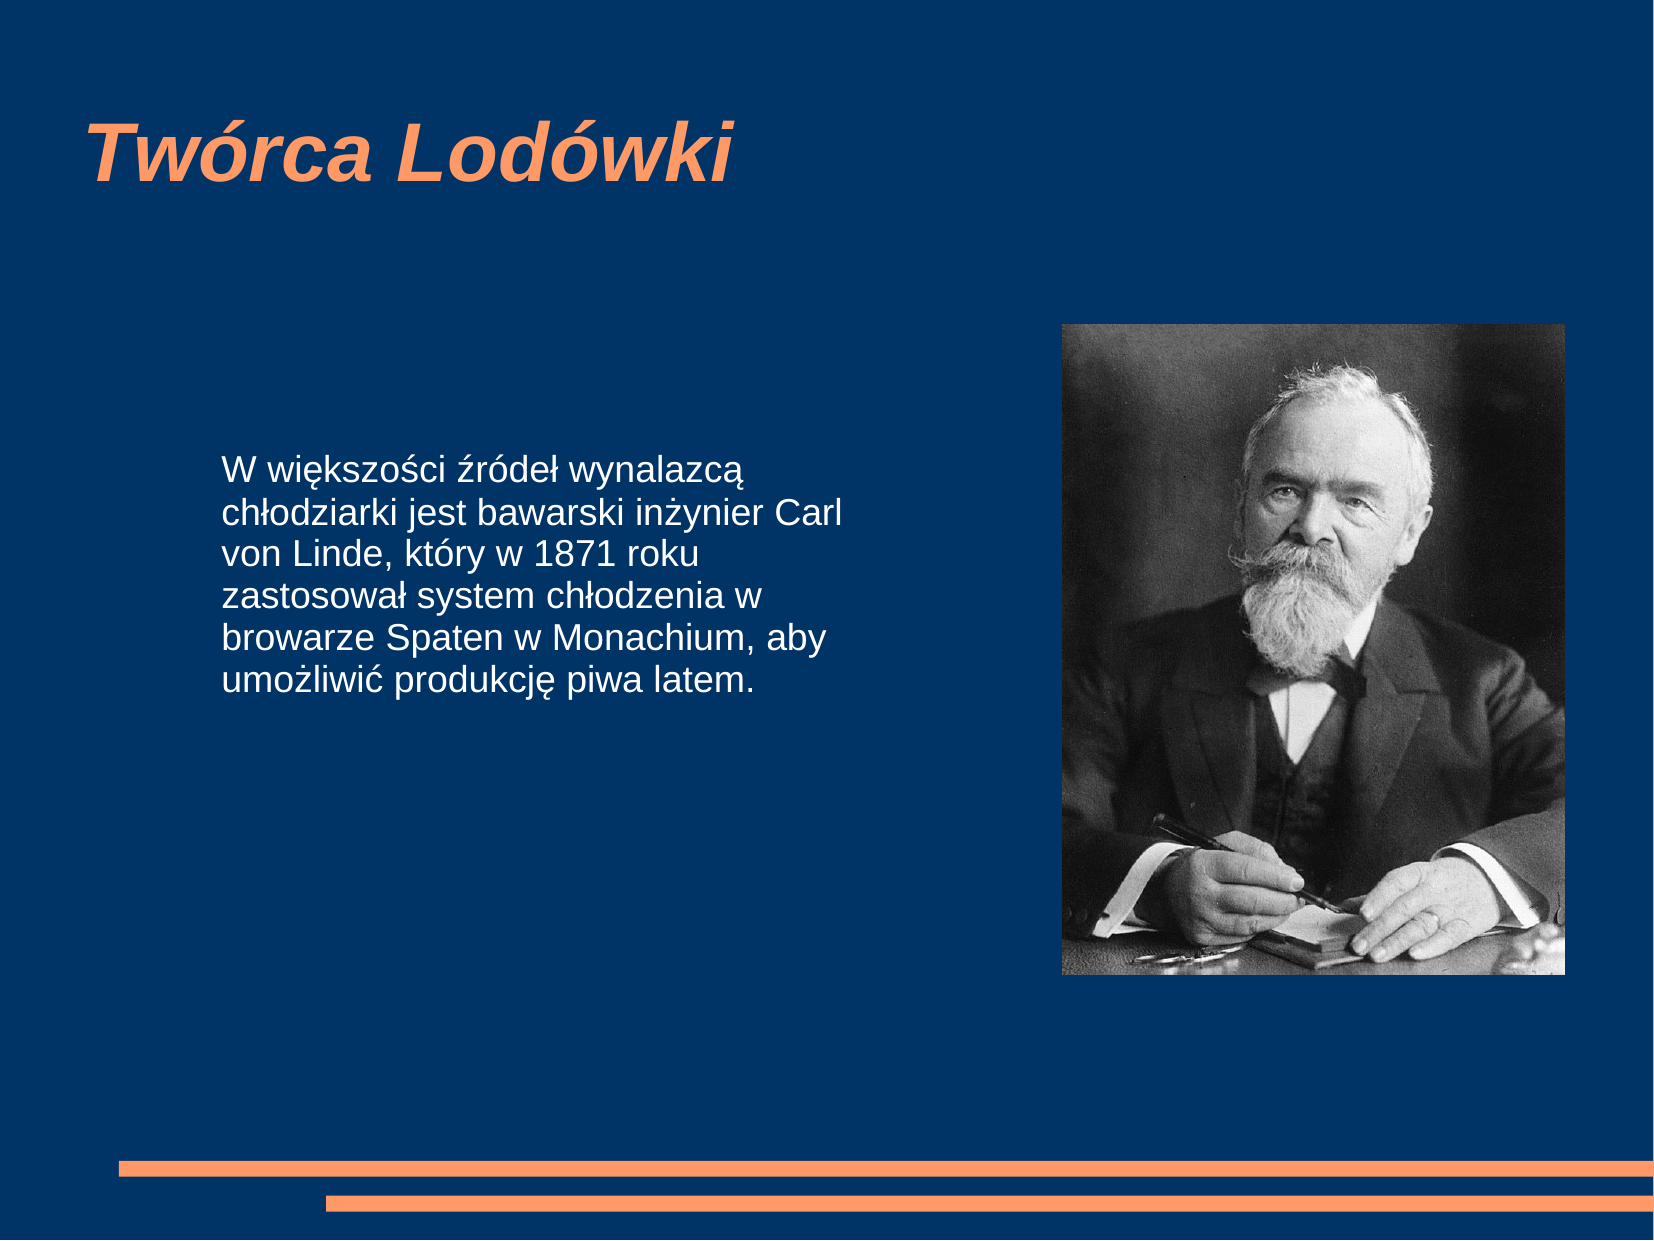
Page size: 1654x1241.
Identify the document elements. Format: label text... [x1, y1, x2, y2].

title Twórca Lodówki [82, 49, 1571, 257]
text_box W większości źródeł wynalazcą chłodziarki jest bawarski inżynier Carl von Linde, który w 1871 roku zastosował system chłodzenia w browarze Spaten w Monachium, aby umożliwić produkcję piwa latem. [206, 441, 862, 709]
picture [1062, 324, 1565, 975]
